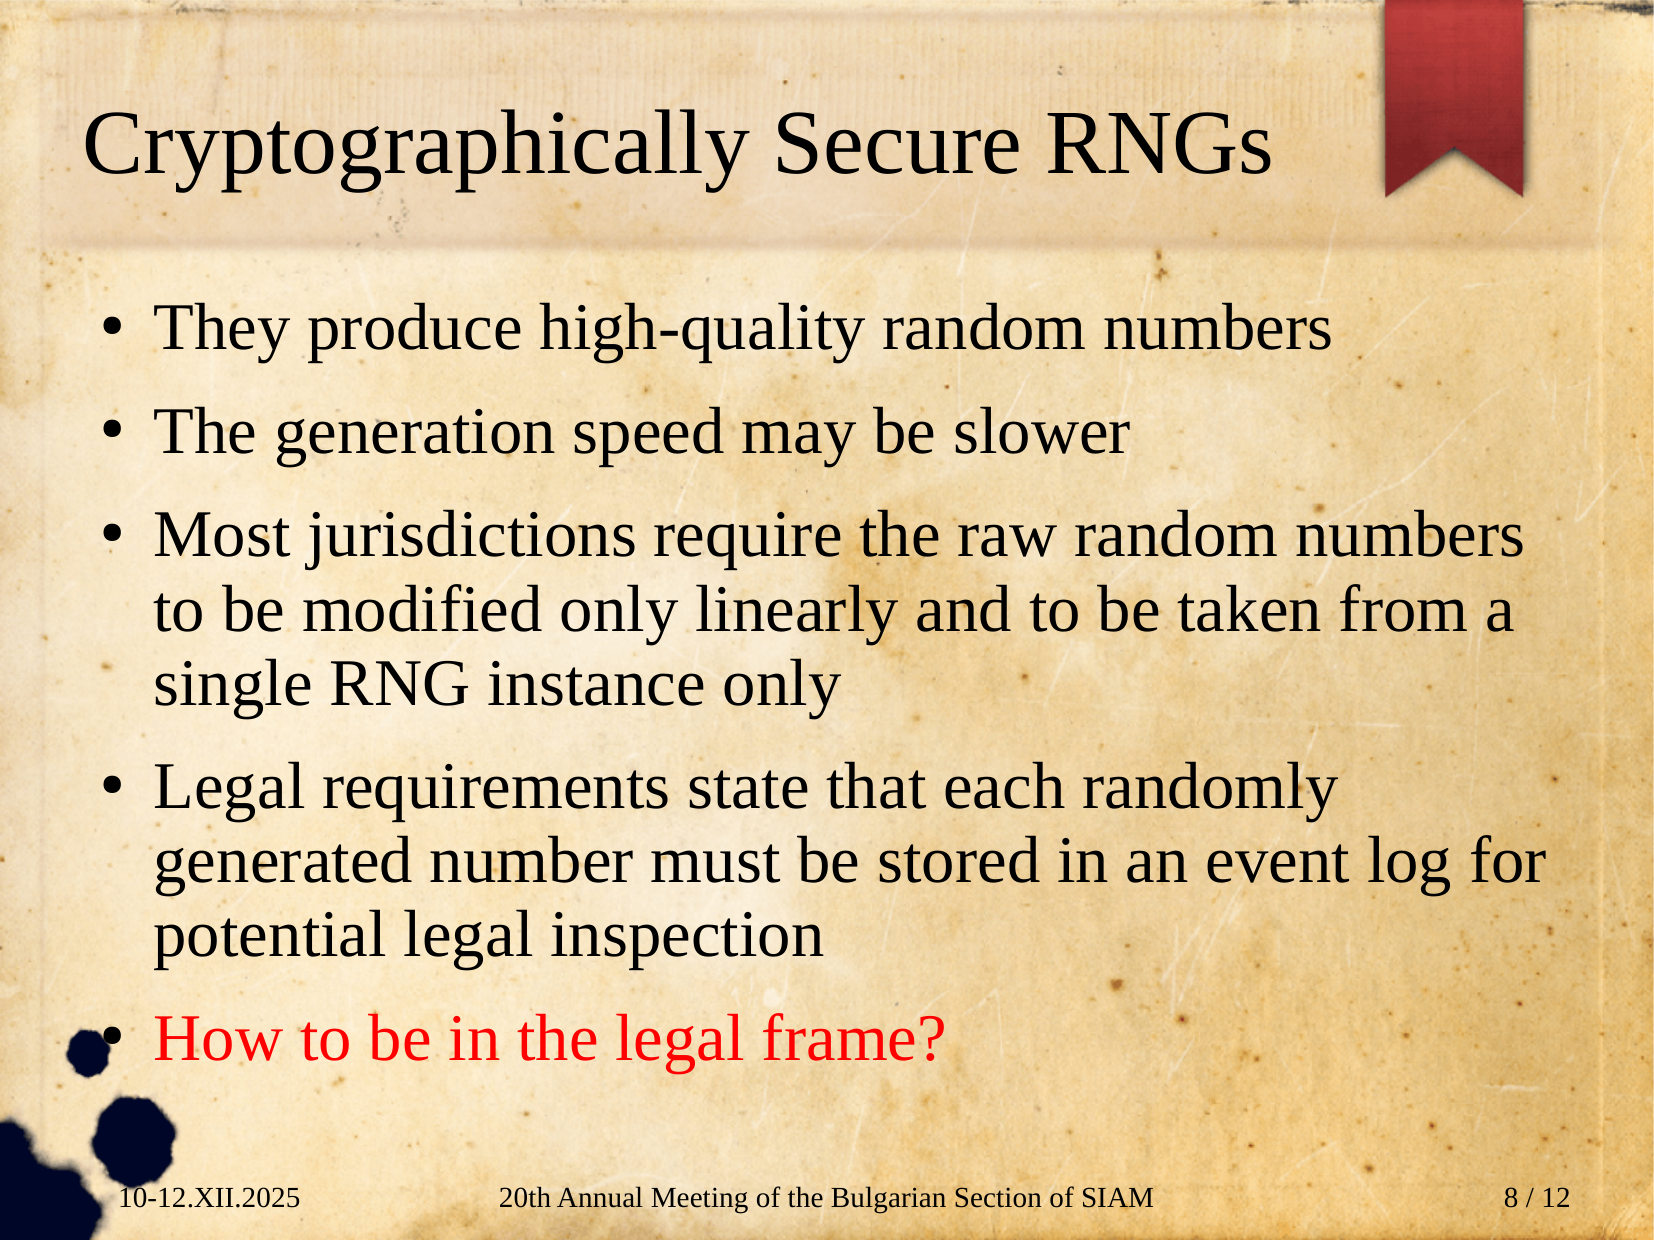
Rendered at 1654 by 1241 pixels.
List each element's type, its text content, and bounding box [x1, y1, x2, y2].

title Cryptographically Secure RNGs [82, 49, 1347, 237]
picture [0, 0, 1654, 1240]
list They produce high-quality random numbers The generation speed may be slower Most jurisdictions require the raw random numbers to be modified only linearly and to be taken from a single RNG instance only Legal requirements state that each randomly generated number must be stored in an event log for potential legal inspection How to be in the legal frame? [82, 290, 1571, 1152]
